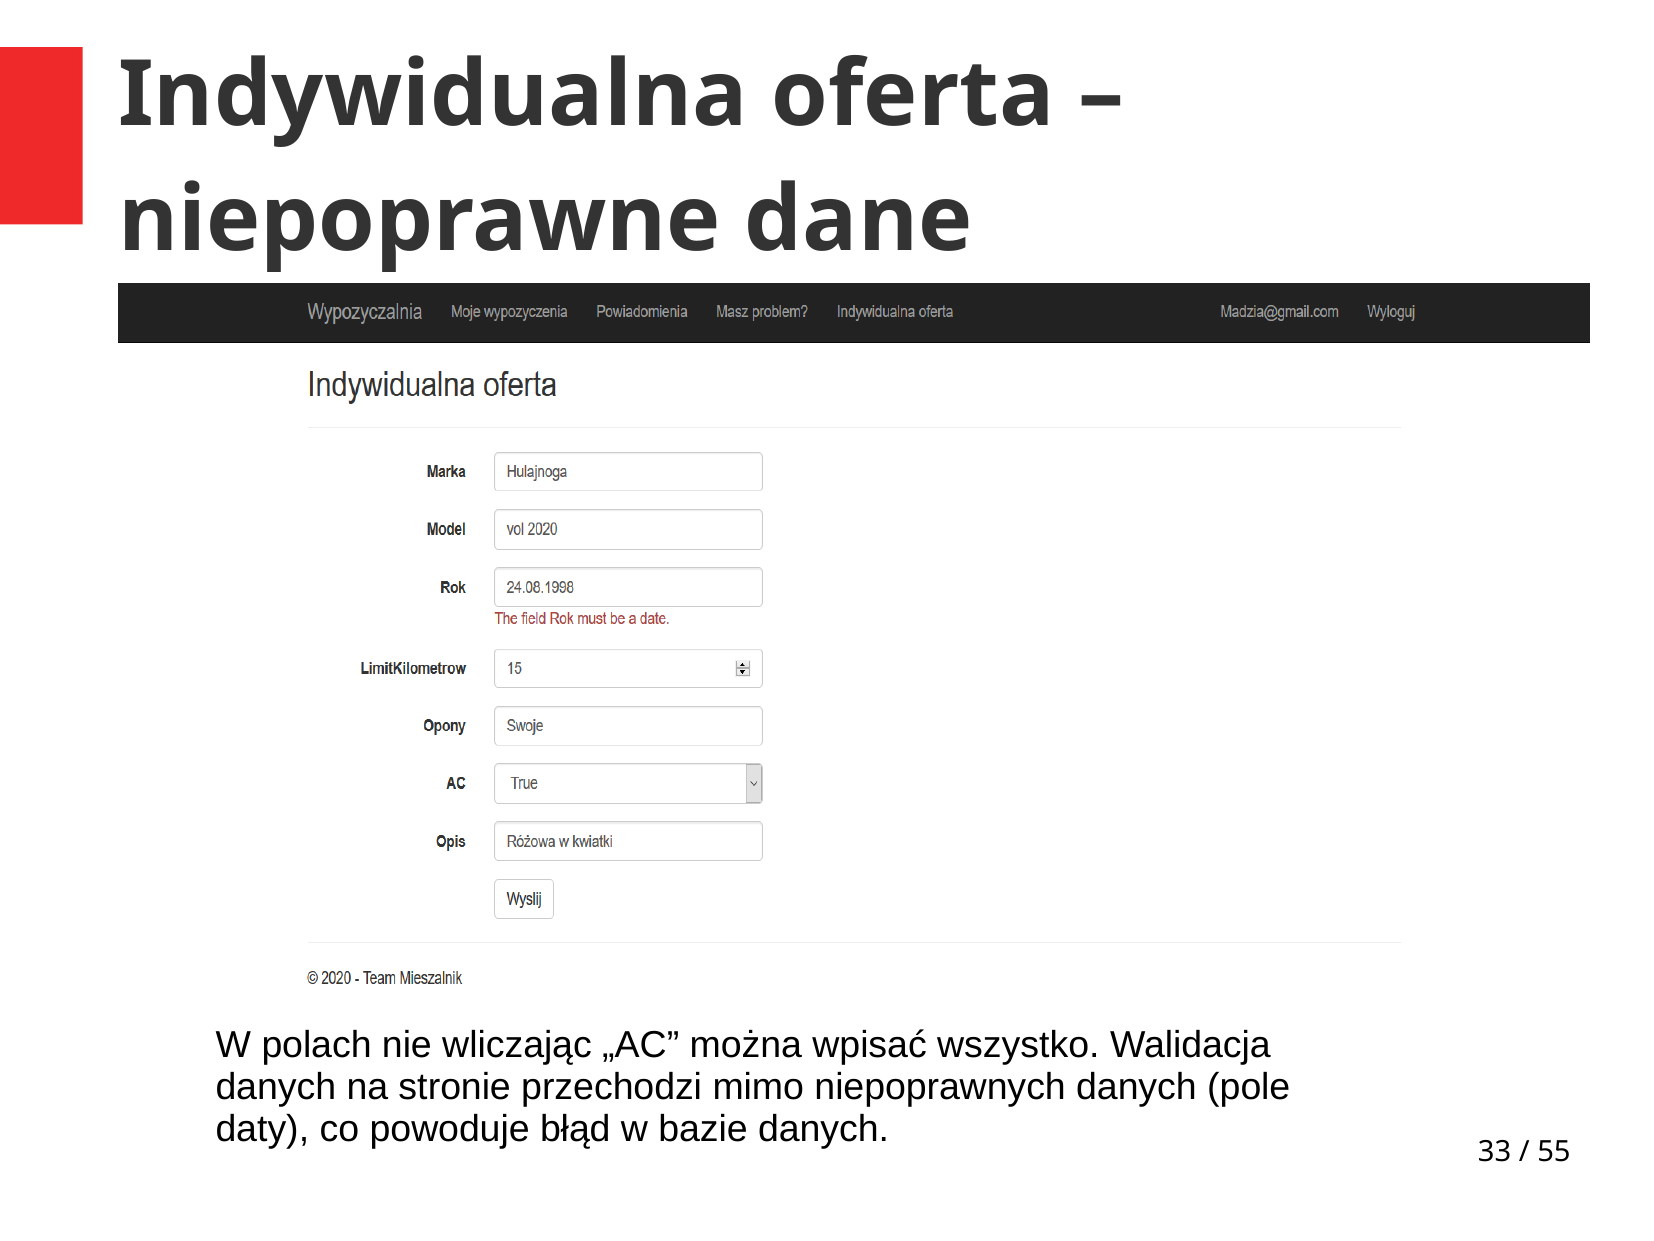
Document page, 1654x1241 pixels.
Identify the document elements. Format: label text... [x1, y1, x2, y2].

text_box W polach nie wliczając „AC” można wpisać wszystko. Walidacja danych na stronie przechodzi mimo niepoprawnych danych (pole daty), co powoduje błąd w bazie danych. [200, 1015, 1394, 1241]
title Indywidualna oferta – niepoprawne dane [118, 28, 1571, 278]
picture [118, 283, 1590, 1001]
